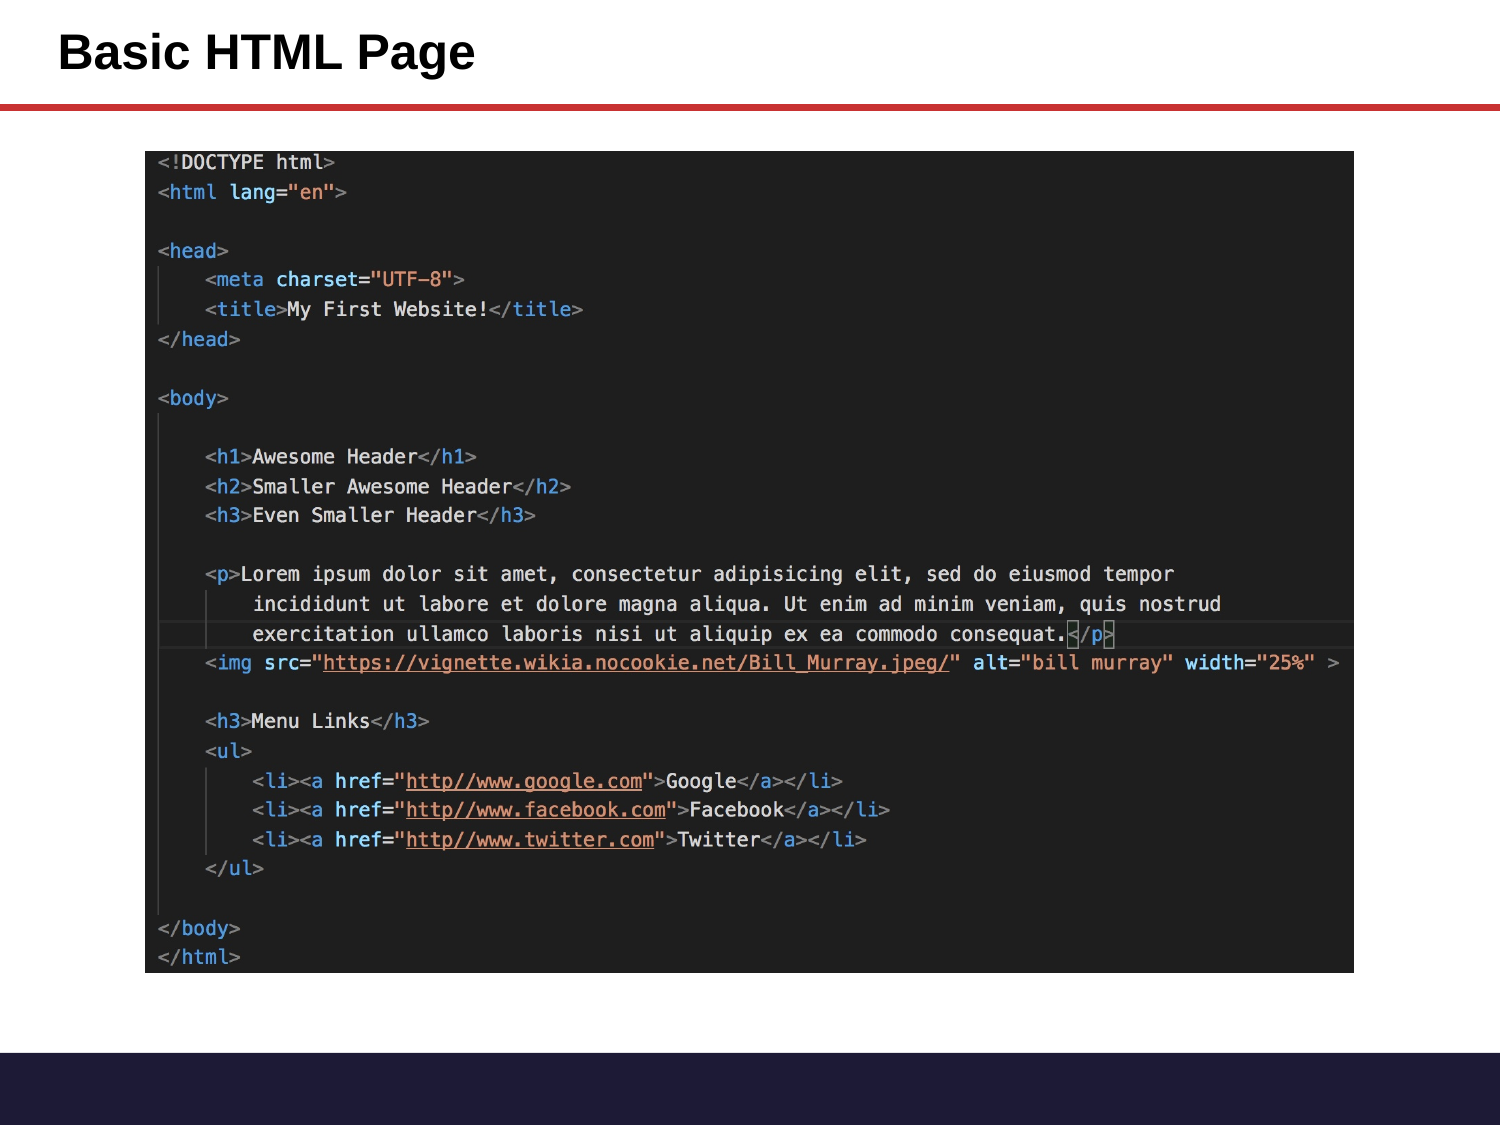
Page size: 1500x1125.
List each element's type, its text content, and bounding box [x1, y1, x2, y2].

title Basic HTML Page [50, 0, 948, 108]
picture [145, 151, 1354, 974]
